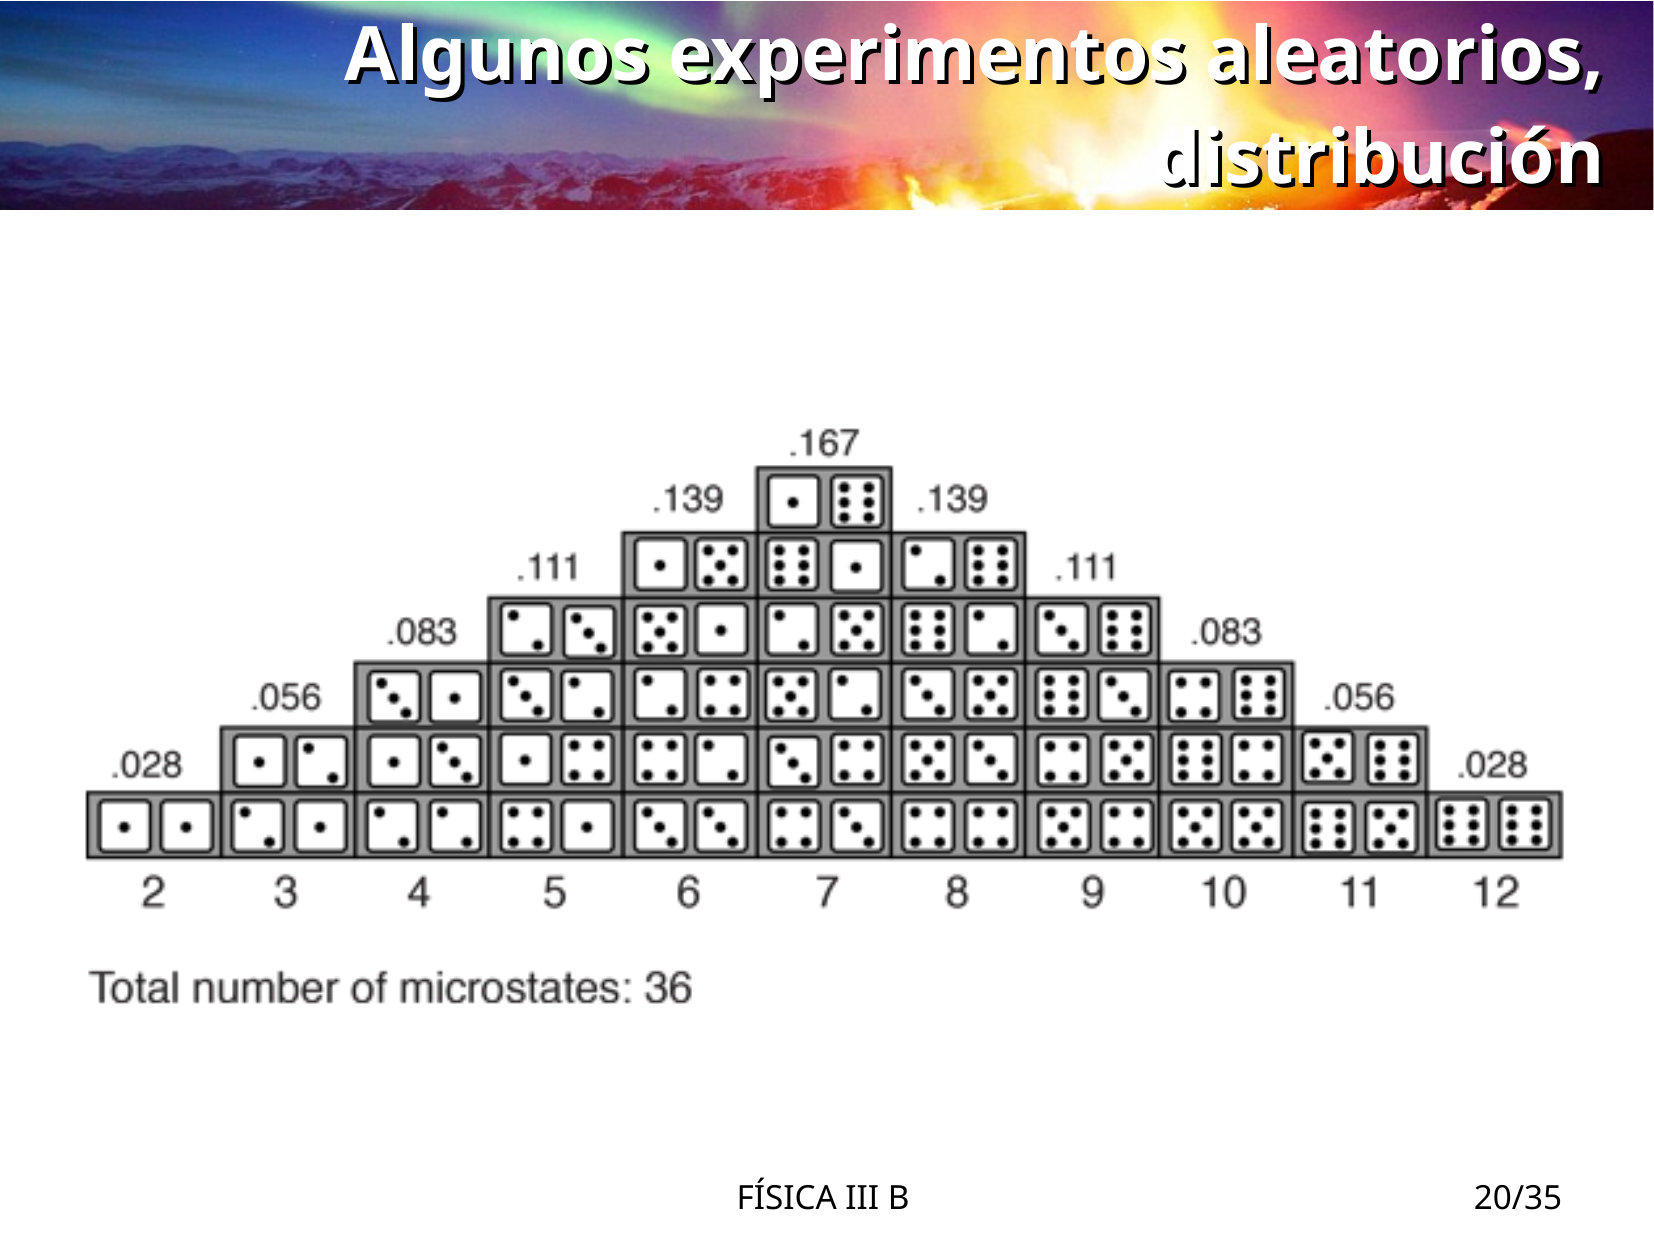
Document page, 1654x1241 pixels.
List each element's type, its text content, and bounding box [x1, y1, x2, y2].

title Algunos experimentos aleatorios, distribución [45, 15, 1606, 191]
picture [0, 1, 1654, 210]
picture [45, 375, 1606, 1035]
